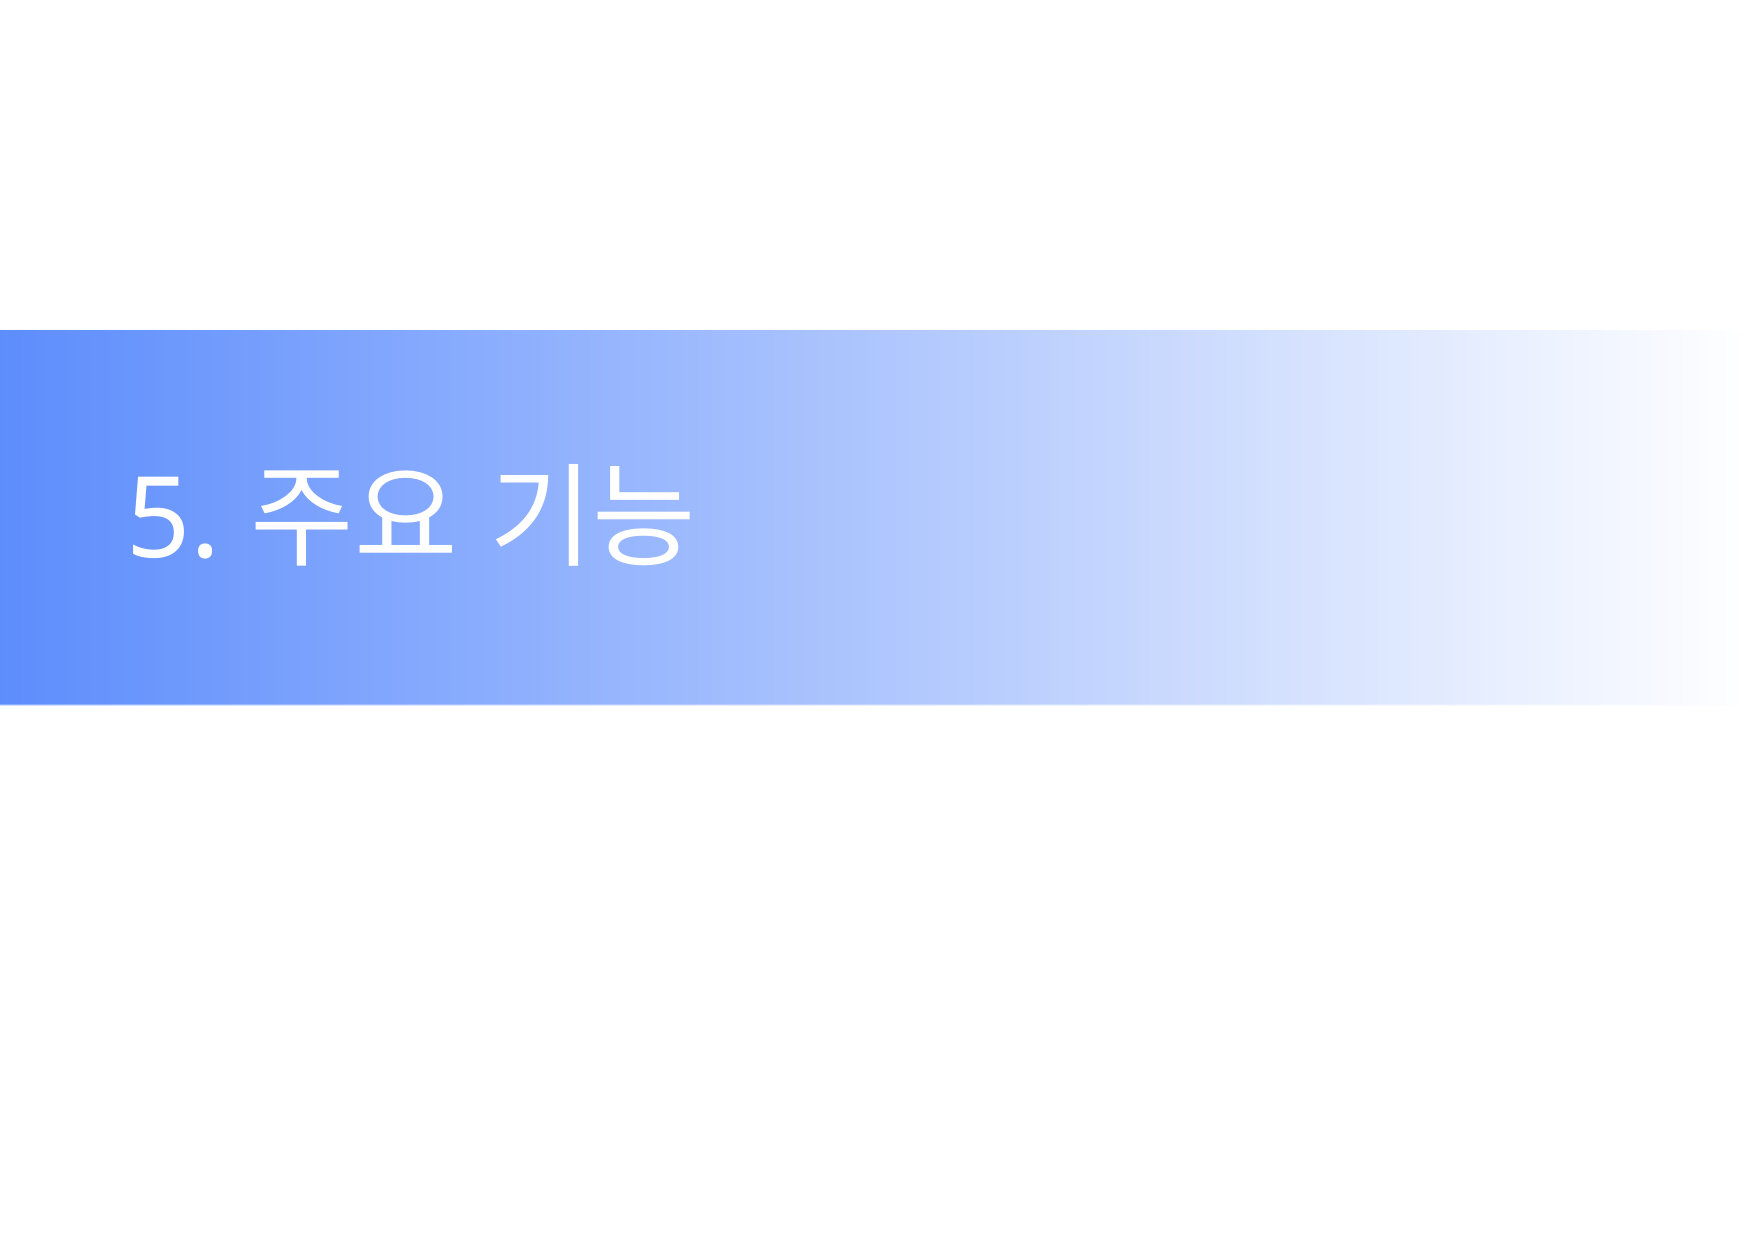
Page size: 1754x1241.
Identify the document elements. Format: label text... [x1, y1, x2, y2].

text_box 5. 주요 기능 [112, 419, 1164, 593]
picture [0, 330, 1749, 706]
